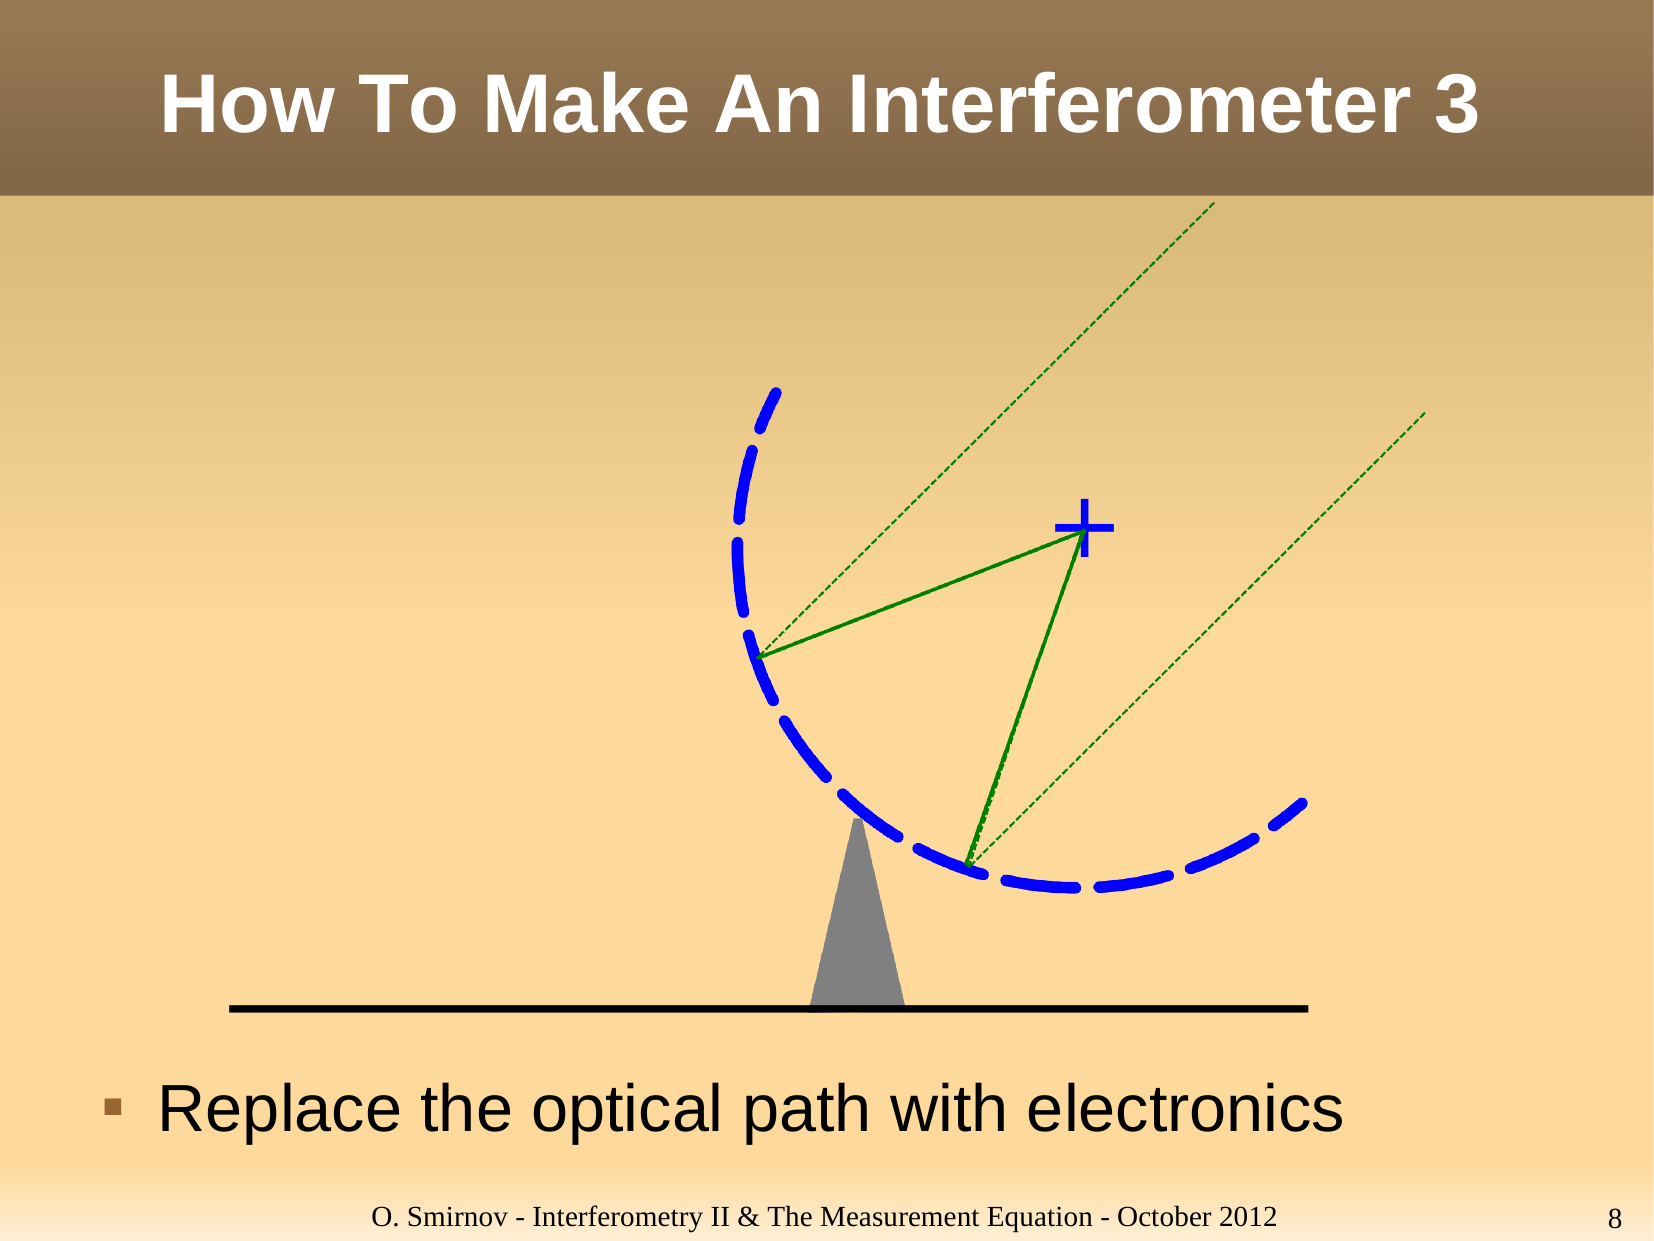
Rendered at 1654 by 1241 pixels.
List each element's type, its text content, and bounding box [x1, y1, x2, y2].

title How To Make An Interferometer 3 [76, 0, 1565, 208]
picture [0, 0, 1654, 1241]
list Replace the optical path with electronics [86, 1071, 1576, 1163]
